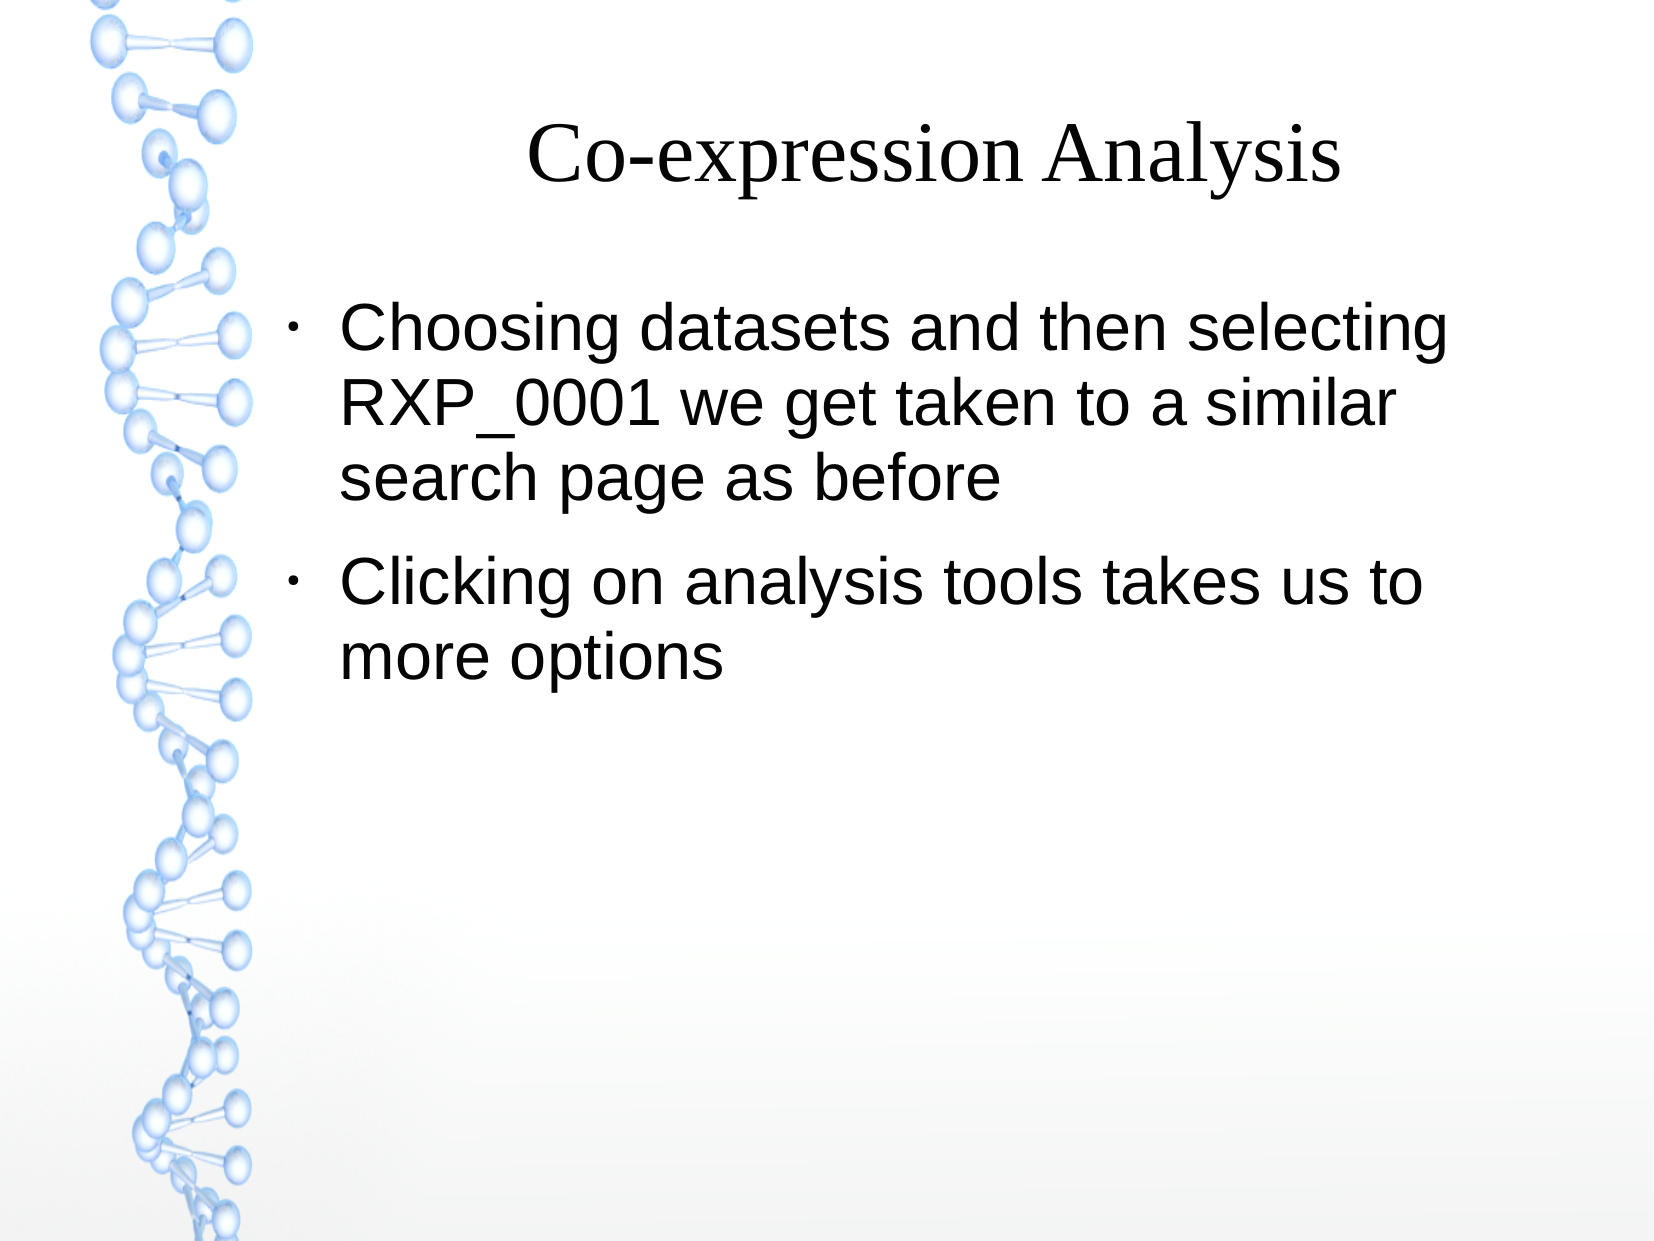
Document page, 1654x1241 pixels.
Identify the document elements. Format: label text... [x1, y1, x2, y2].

picture [0, 0, 1654, 1241]
list Choosing datasets and then selecting RXP_0001 we get taken to a similar search page as before Clicking on analysis tools takes us to more options [269, 290, 1538, 1010]
title Co-expression Analysis [269, 49, 1571, 257]
